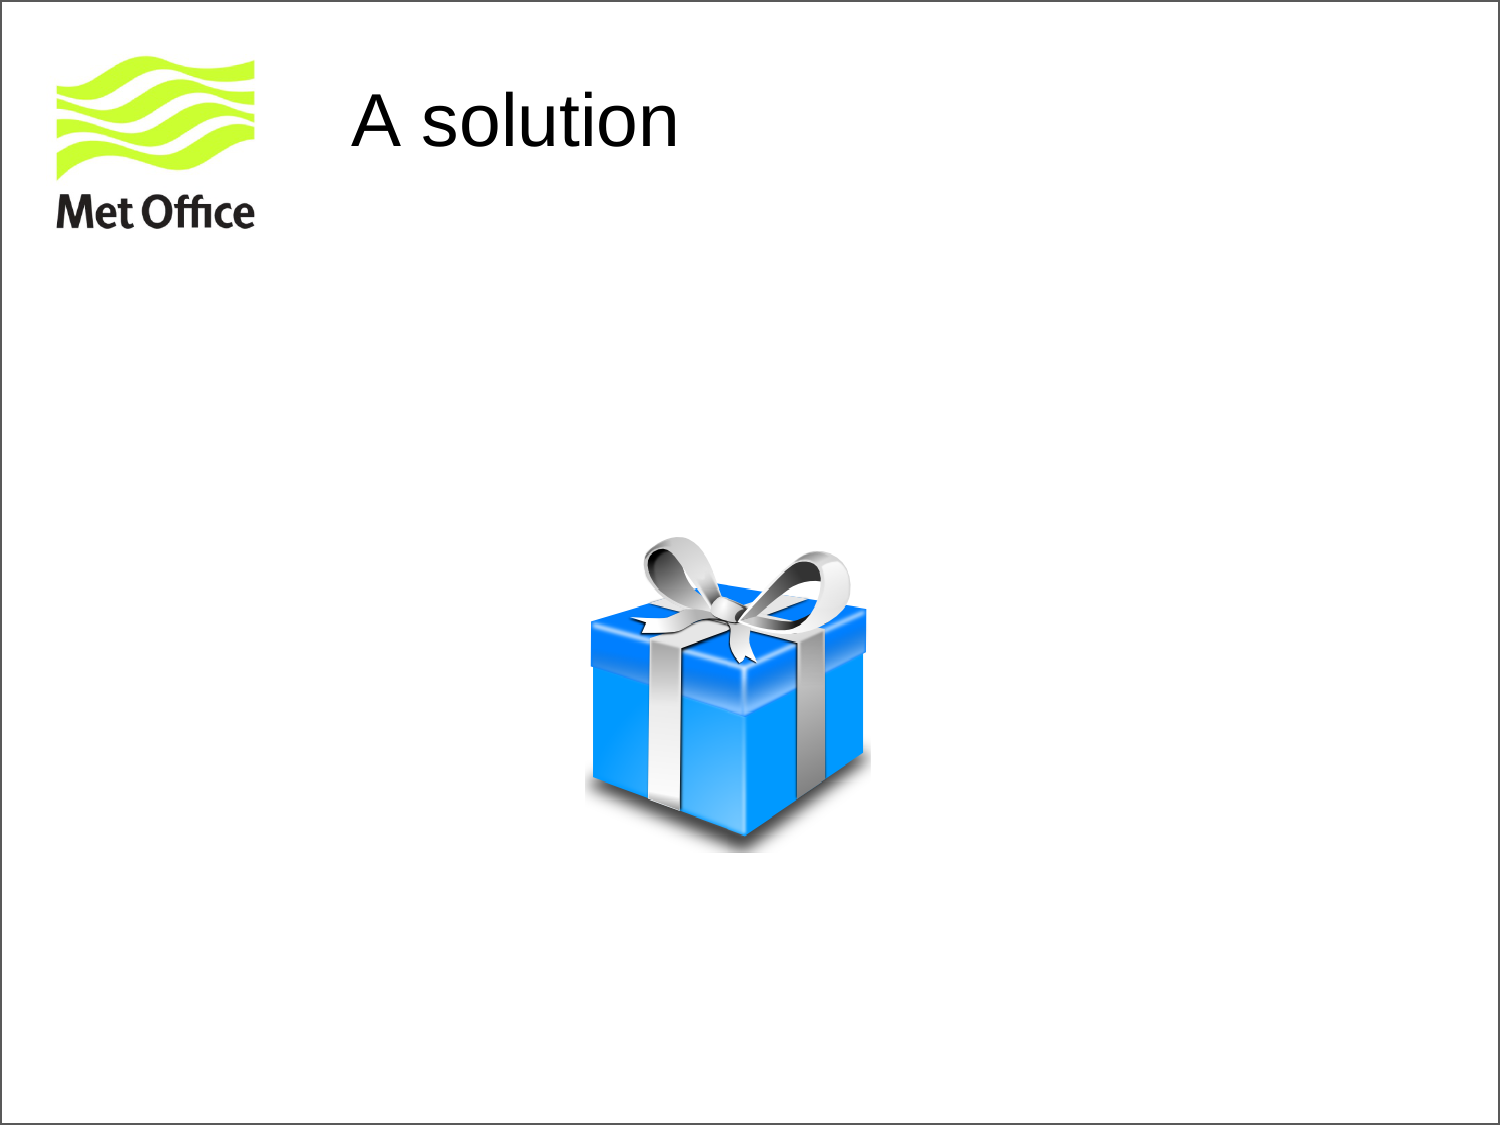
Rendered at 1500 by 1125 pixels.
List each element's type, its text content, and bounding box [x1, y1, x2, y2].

text_box A solution [336, 63, 696, 170]
picture [24, 21, 287, 262]
picture [585, 537, 871, 853]
